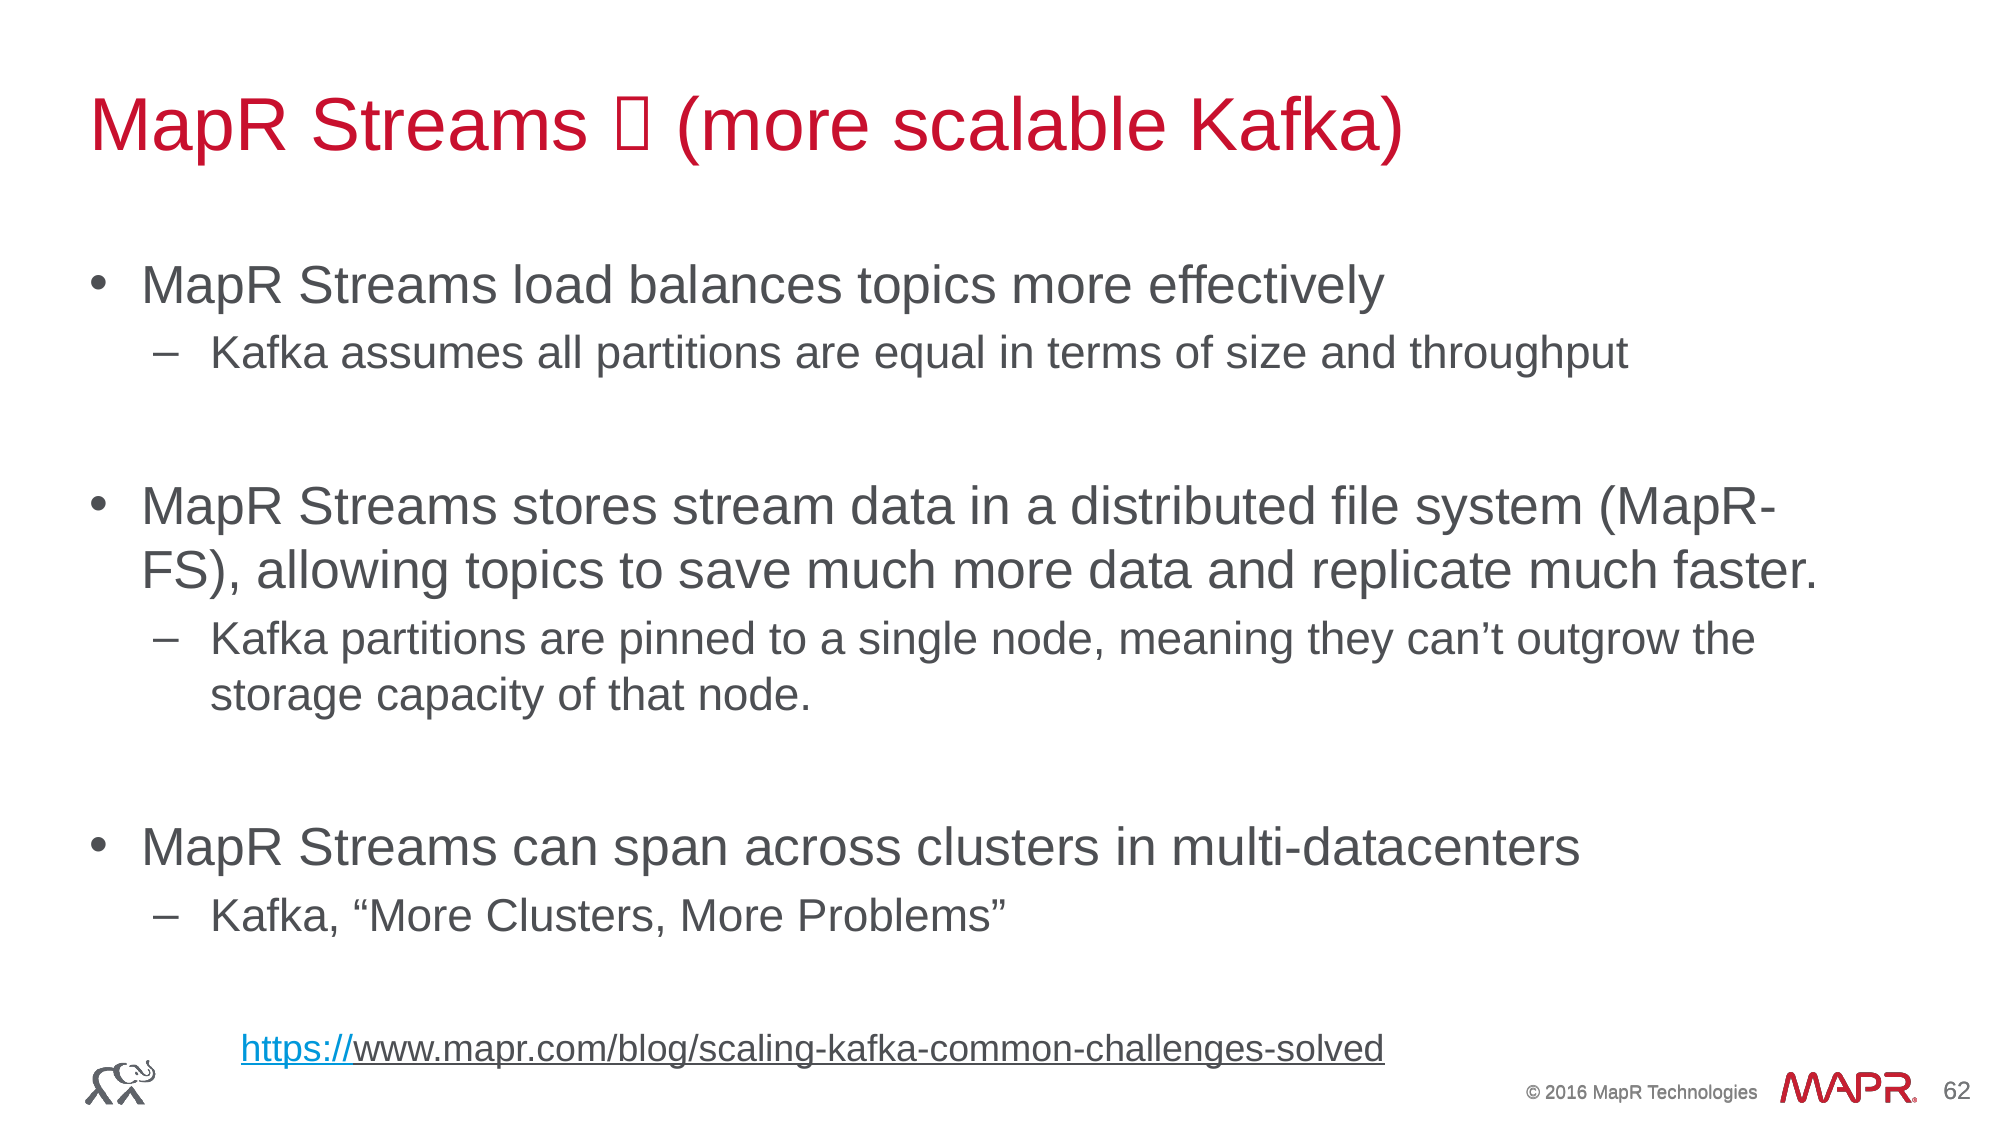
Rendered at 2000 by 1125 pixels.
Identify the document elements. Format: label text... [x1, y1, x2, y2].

title MapR Streams  (more scalable Kafka) [69, 45, 1800, 197]
picture [75, 1038, 167, 1125]
list MapR Streams load balances topics more effectively Kafka assumes all partitions are equal in terms of size and throughput MapR Streams stores stream data in a distributed file system (MapR-FS), allowing topics to save much more data and replicate much faster. Kafka partitions are pinned to a single node, meaning they can’t outgrow the storage capacity of that node. MapR Streams can span across clusters in multi-datacenters Kafka, “More Clusters, More Problems” [69, 239, 1869, 1005]
text_box https://www.mapr.com/blog/scaling-kafka-common-challenges-solved [225, 1016, 1411, 1077]
